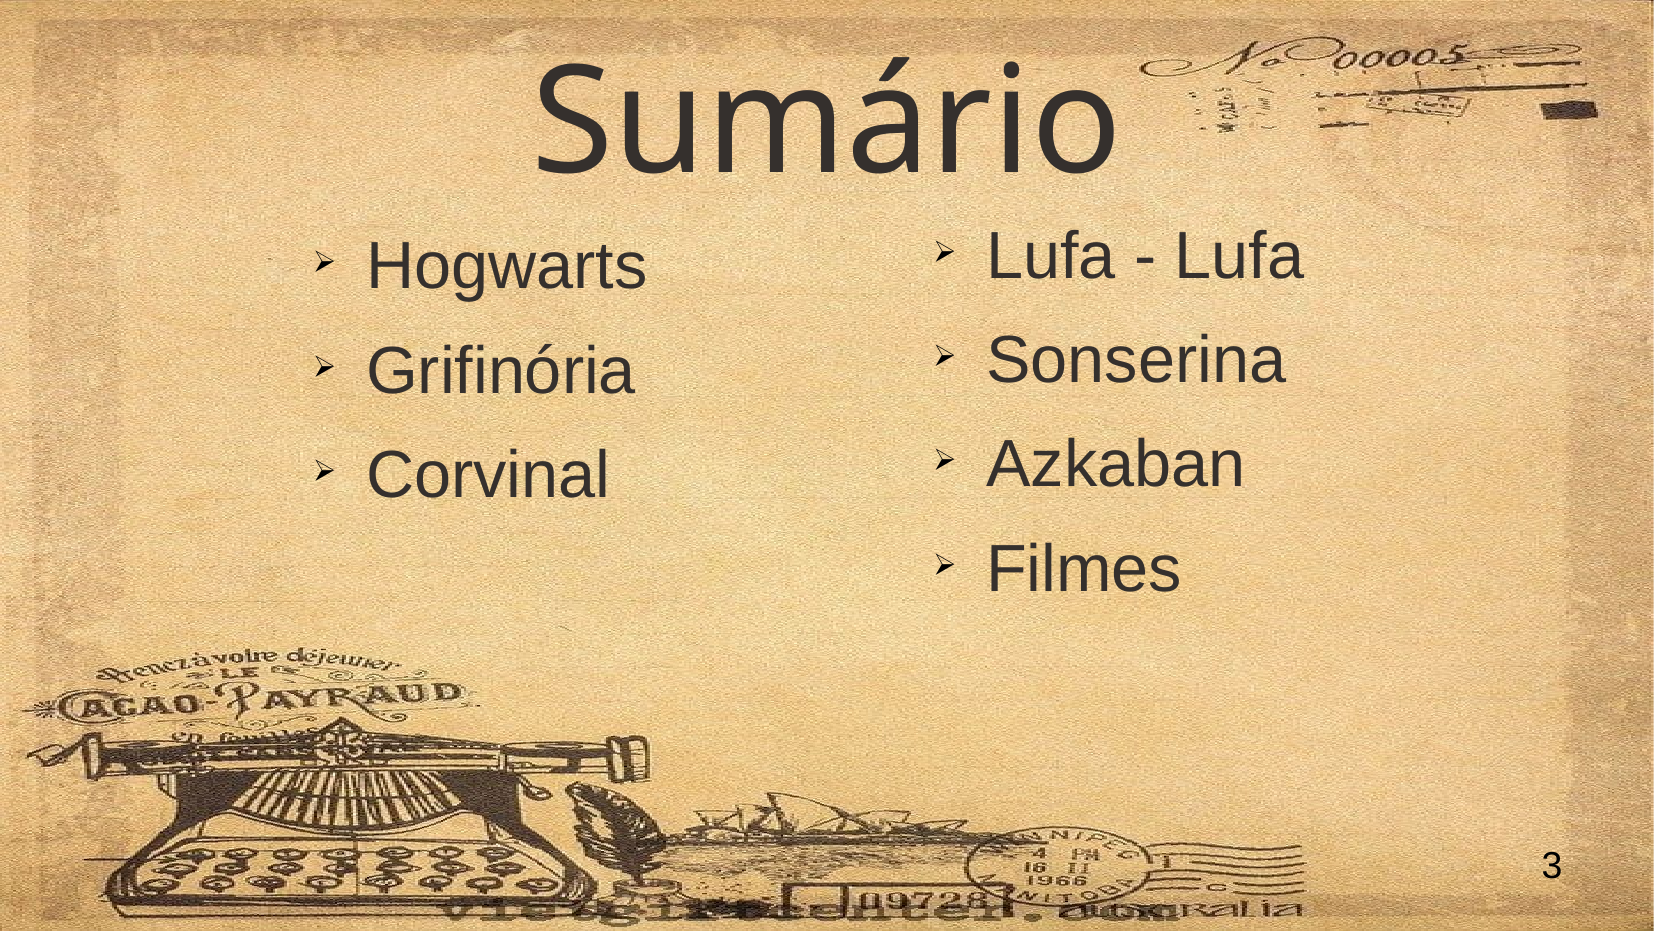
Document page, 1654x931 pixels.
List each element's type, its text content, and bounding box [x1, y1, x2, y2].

text_box <número> [1526, 837, 1654, 908]
title Sumário [82, 16, 1571, 214]
picture [0, 0, 1654, 931]
list Hogwarts Grifinória Corvinal [295, 228, 709, 768]
list Lufa - Lufa Sonserina Azkaban Filmes [915, 217, 1642, 758]
